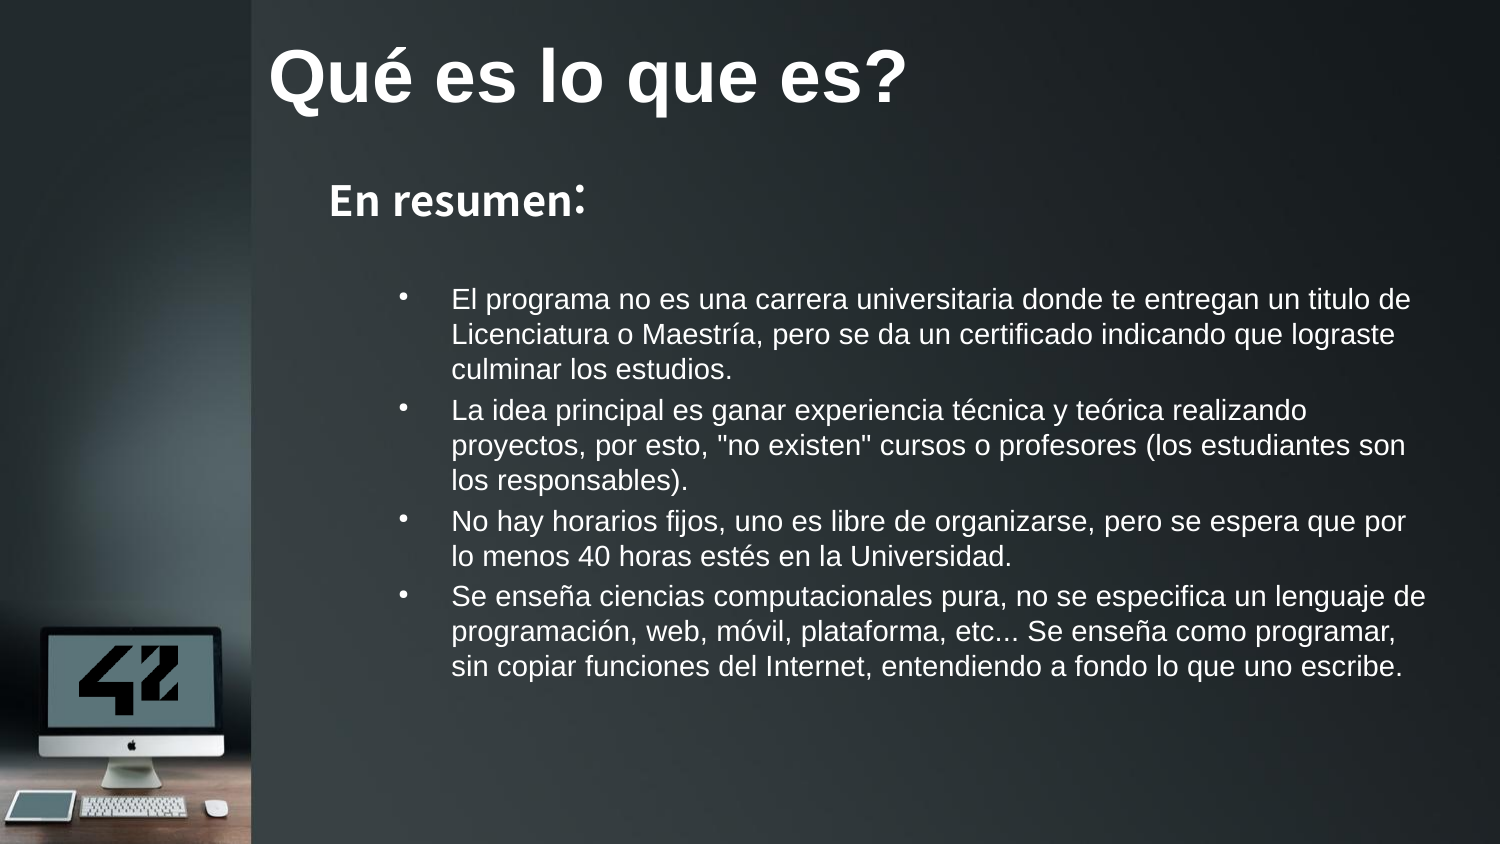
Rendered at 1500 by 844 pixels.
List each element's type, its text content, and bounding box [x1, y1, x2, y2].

picture [0, 0, 1500, 844]
list El programa no es una carrera universitaria donde te entregan un titulo de Licenciatura o Maestría, pero se da un certificado indicando que lograste culminar los estudios. La idea principal es ganar experiencia técnica y teórica realizando proyectos, por esto, "no existen" cursos o profesores (los estudiantes son los responsables). No hay horarios fijos, uno es libre de organizarse, pero se espera que por lo menos 40 horas estés en la Universidad. Se enseña ciencias computacionales pura, no se especifica un lenguaje de programación, web, móvil, plataforma, etc... Se enseña como programar, sin copiar funciones del Internet, entendiendo a fondo lo que uno escribe. [315, 273, 1461, 765]
list En resumen: [313, 161, 1459, 238]
title Qué es lo que es? [253, 0, 1500, 146]
